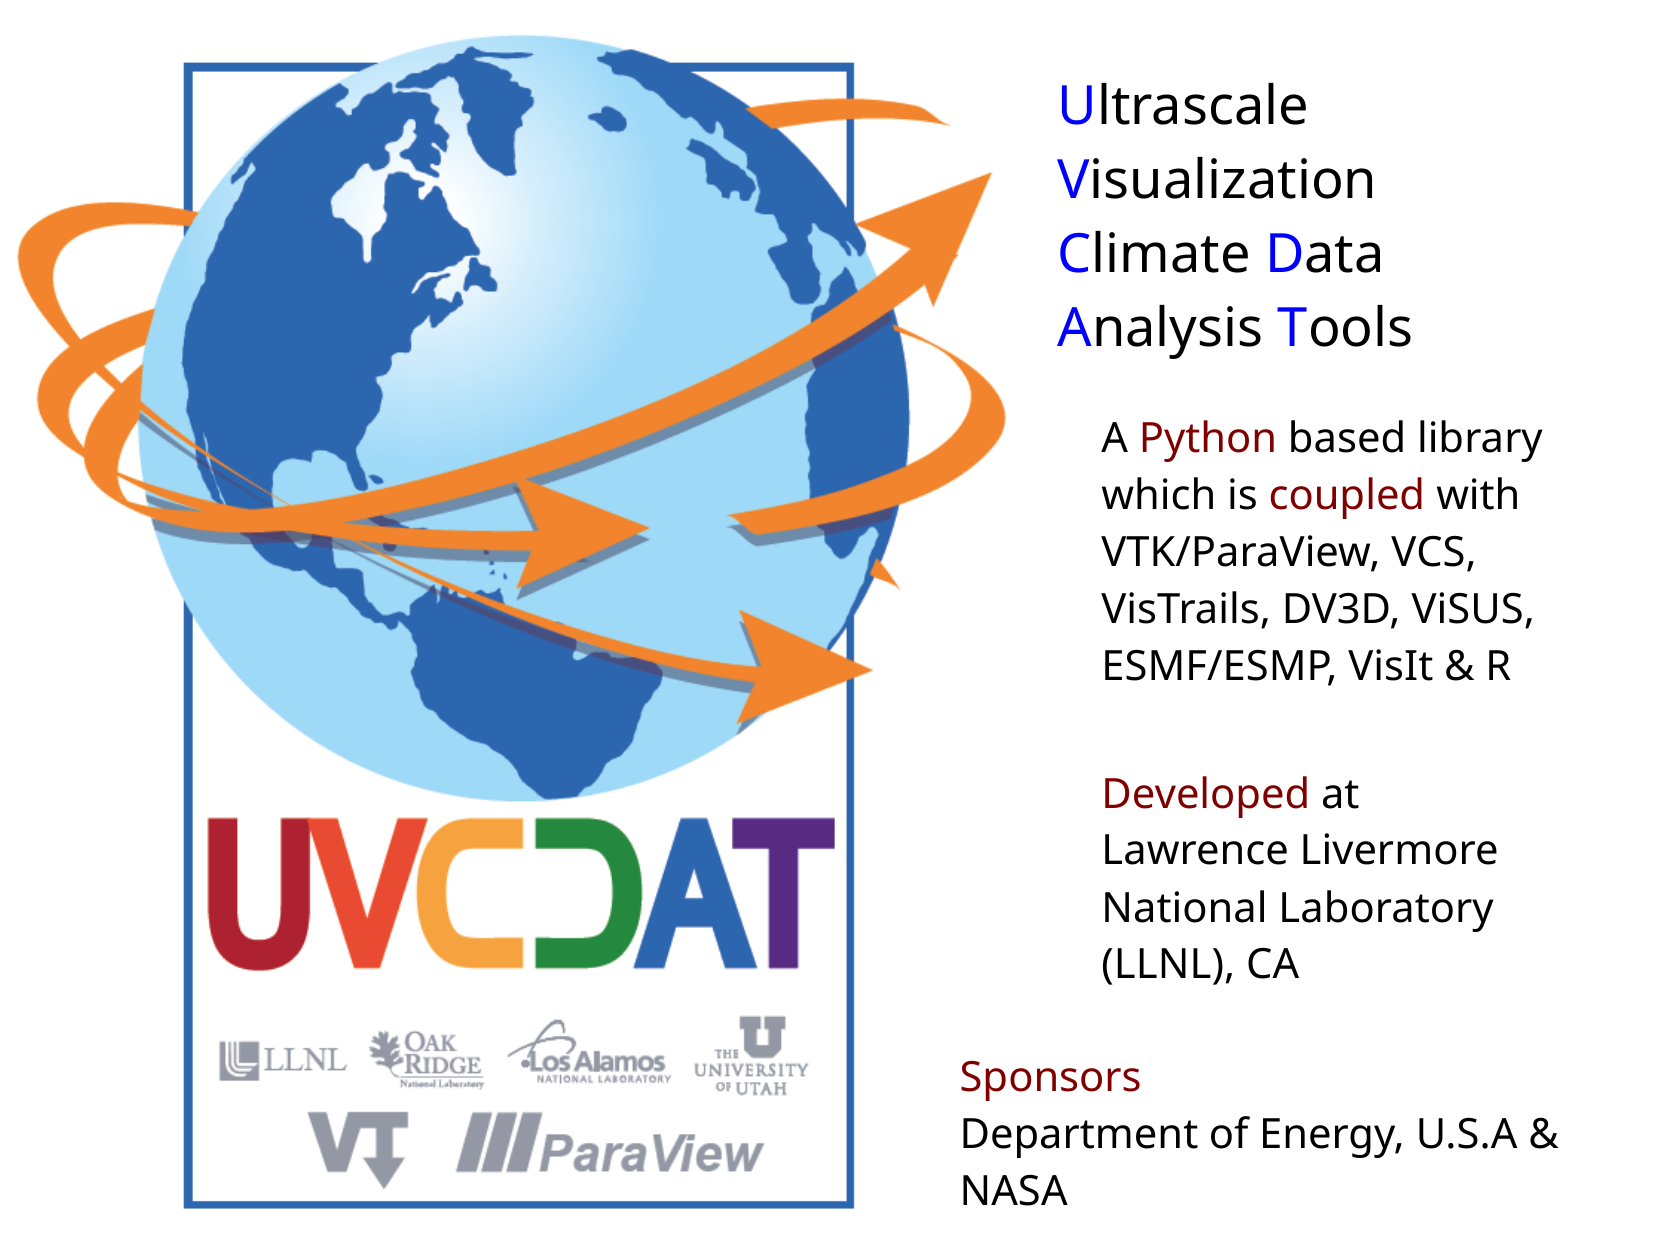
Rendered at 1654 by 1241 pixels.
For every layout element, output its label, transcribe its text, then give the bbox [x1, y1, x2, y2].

text_box Sponsors Department of Energy, U.S.A & NASA [944, 1039, 1583, 1217]
text_box A Python based library which is coupled with VTK/ParaView, VCS, VisTrails, DV3D, ViSUS, ESMF/ESMP, VisIt & R [1086, 358, 1619, 686]
text_box Developed at Lawrence Livermore National Laboratory (LLNL), CA [1086, 755, 1630, 987]
text_box Ultrascale Visualization Climate Data Analysis Tools [1042, 59, 1524, 355]
picture [0, 2, 1043, 1241]
